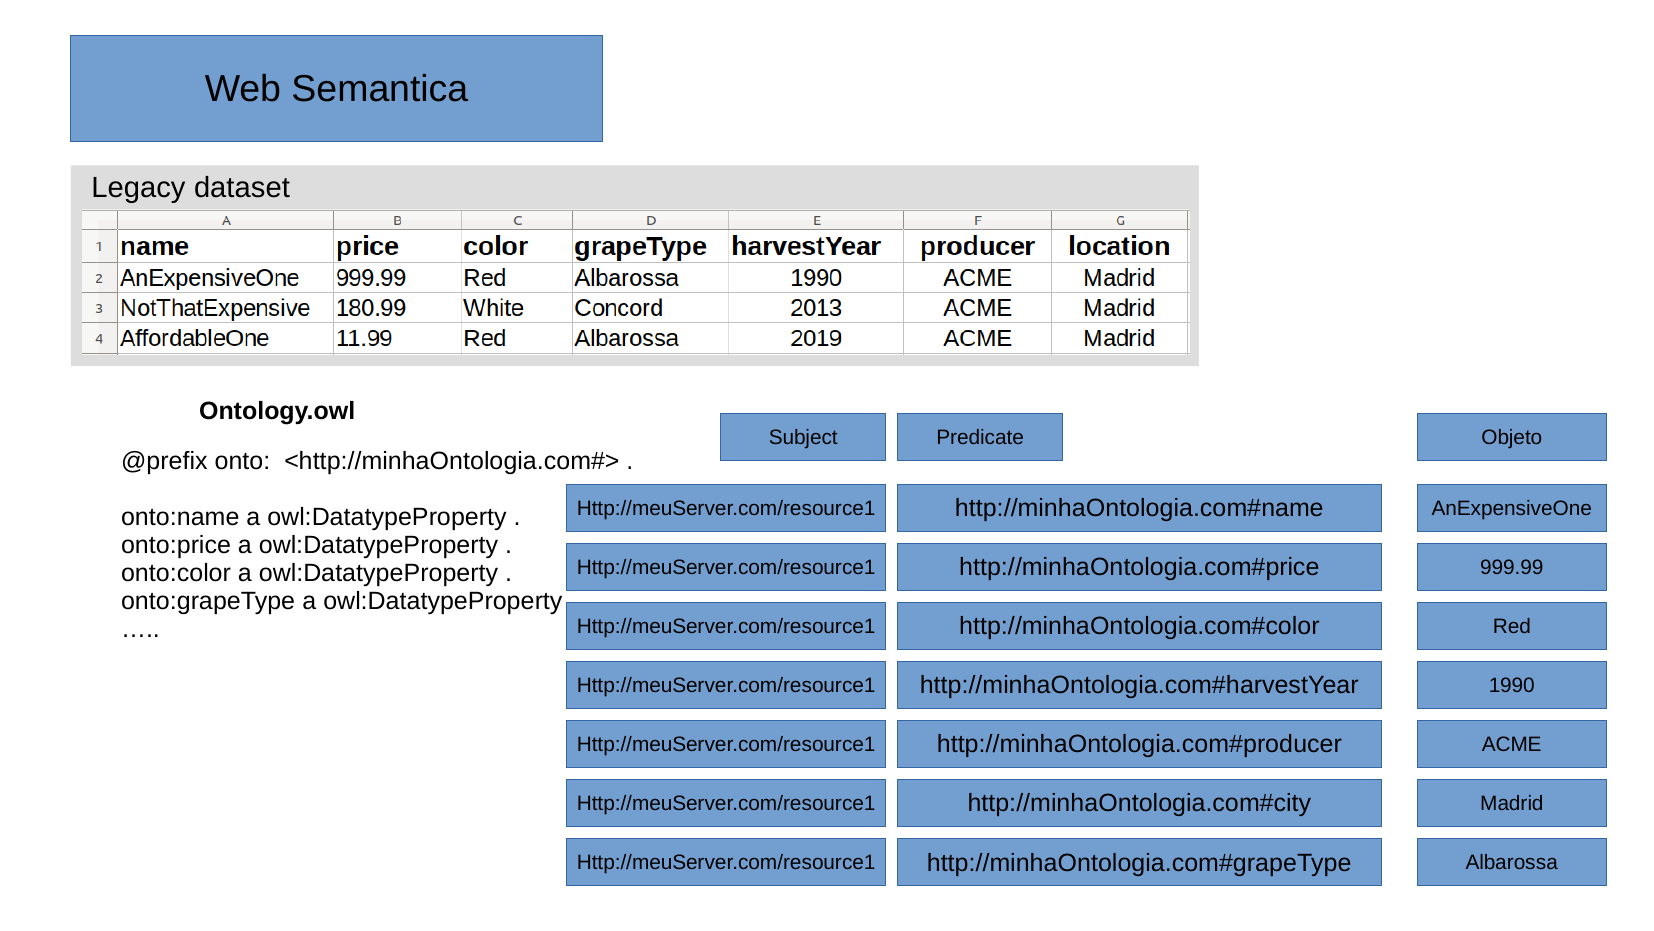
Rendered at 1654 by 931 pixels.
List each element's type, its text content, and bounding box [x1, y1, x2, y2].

text_box AnExpensiveOne [1417, 484, 1607, 532]
text_box Http://meuServer.com/resource1 [668, 484, 886, 532]
text_box Objeto [1417, 413, 1607, 461]
text_box http://minhaOntologia.com#price [897, 543, 1382, 591]
text_box Subject [720, 413, 886, 461]
text_box Predicate [897, 413, 1063, 461]
text_box [70, 165, 1199, 367]
text_box Albarossa [1417, 838, 1607, 886]
text_box http://minhaOntologia.com#city [897, 779, 1382, 827]
text_box Web Semantica [70, 35, 603, 142]
text_box http://minhaOntologia.com#producer [897, 720, 1382, 768]
text_box Http://meuServer.com/resource1 [566, 543, 886, 591]
text_box Red [1417, 602, 1607, 650]
text_box 1990 [1417, 661, 1607, 709]
text_box Http://meuServer.com/resource1 [566, 720, 886, 768]
text_box Http://meuServer.com/resource1 [566, 779, 886, 827]
picture [82, 209, 1190, 355]
text_box Legacy dataset [76, 163, 331, 212]
text_box http://minhaOntologia.com#grapeType [897, 838, 1382, 886]
text_box Http://meuServer.com/resource1 [566, 602, 886, 650]
text_box 999.99 [1417, 543, 1607, 591]
text_box @prefix onto: <http://minhaOntologia.com#> . onto:name a owl:DatatypeProperty . onto:price a owl:DatatypeProperty . onto:color a owl:DatatypeProperty . onto:grapeType a owl:DatatypeProperty . ….. [106, 439, 668, 678]
text_box Ontology.owl [184, 389, 390, 433]
text_box Madrid [1417, 779, 1607, 827]
text_box Http://meuServer.com/resource1 [566, 838, 886, 886]
text_box ACME [1417, 720, 1607, 768]
text_box Http://meuServer.com/resource1 [566, 661, 886, 709]
text_box http://minhaOntologia.com#harvestYear [897, 661, 1382, 709]
text_box http://minhaOntologia.com#name [897, 484, 1382, 532]
text_box http://minhaOntologia.com#color [897, 602, 1382, 650]
